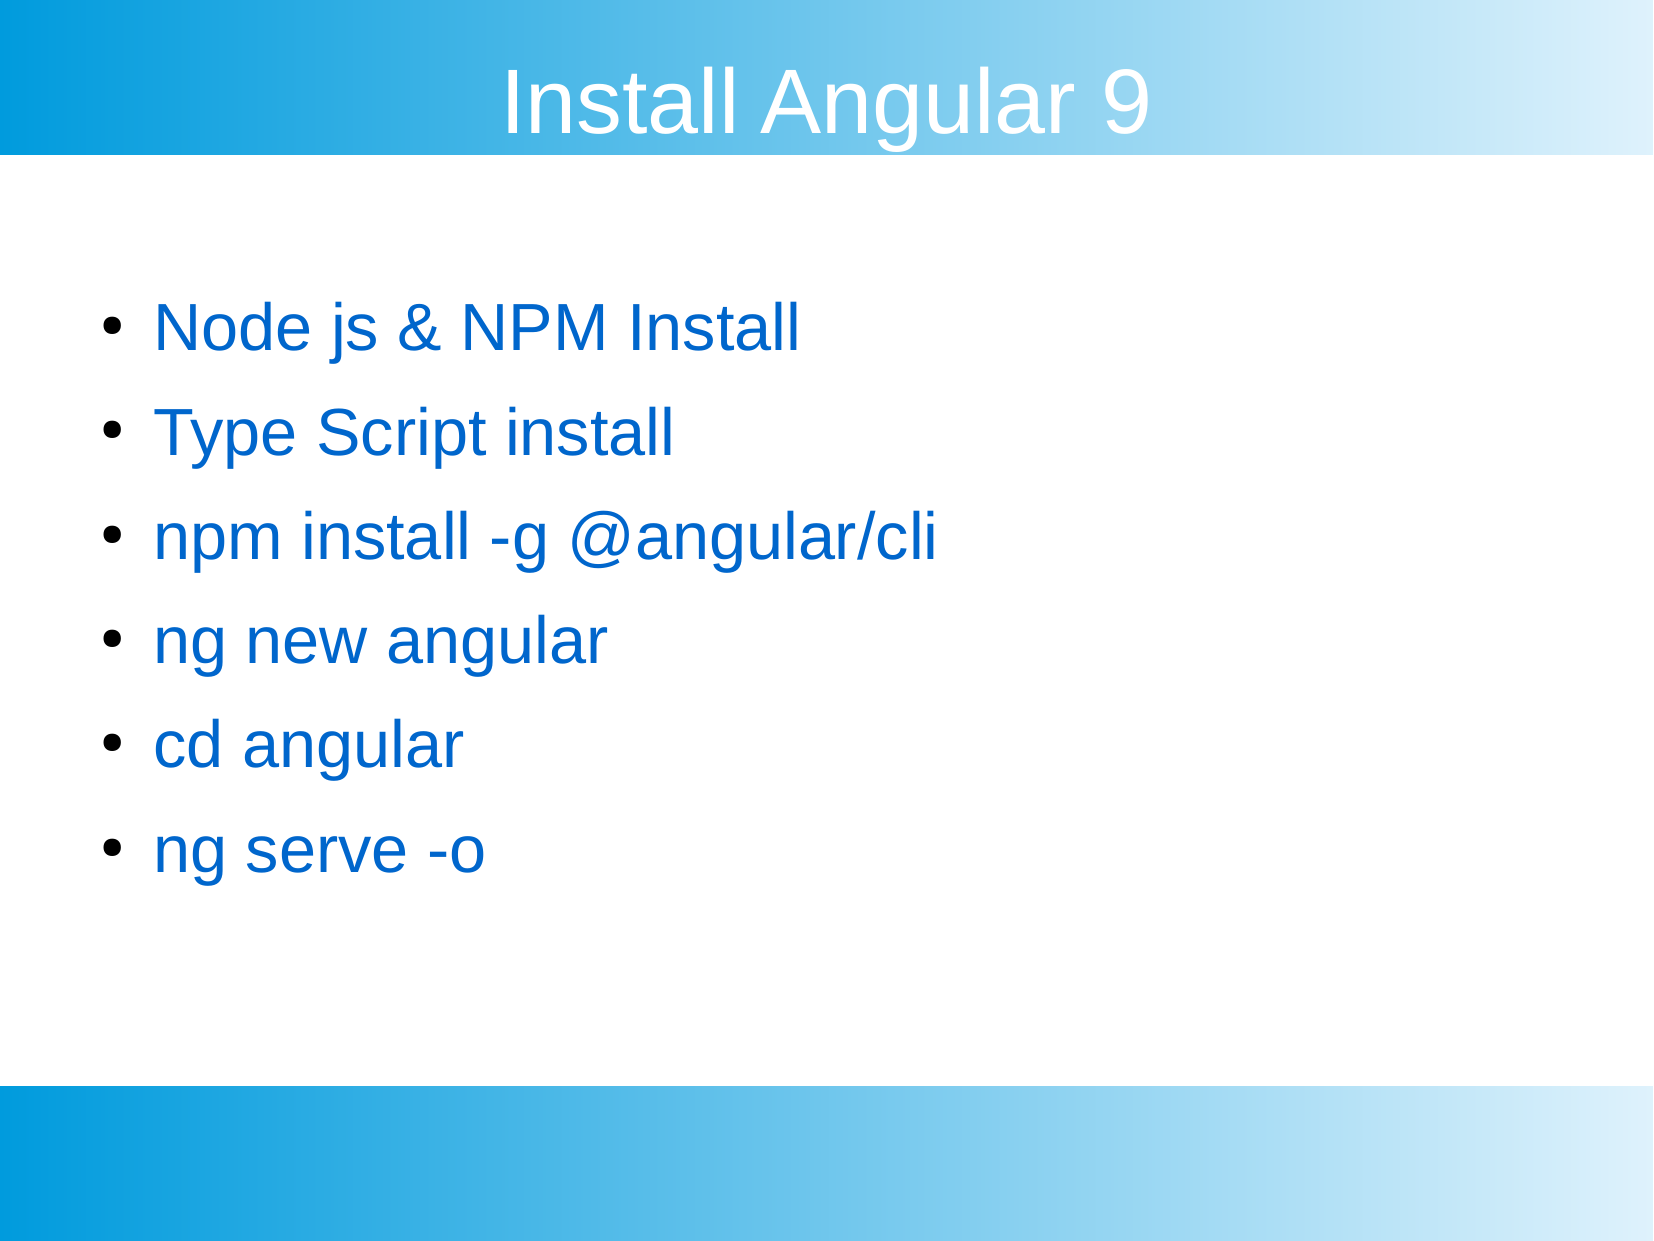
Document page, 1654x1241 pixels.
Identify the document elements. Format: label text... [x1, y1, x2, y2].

list Node js & NPM Install Type Script install npm install -g @angular/cli ng new angular cd angular ng serve -o [82, 290, 1571, 1010]
title Install Angular 9 [82, 49, 1571, 155]
